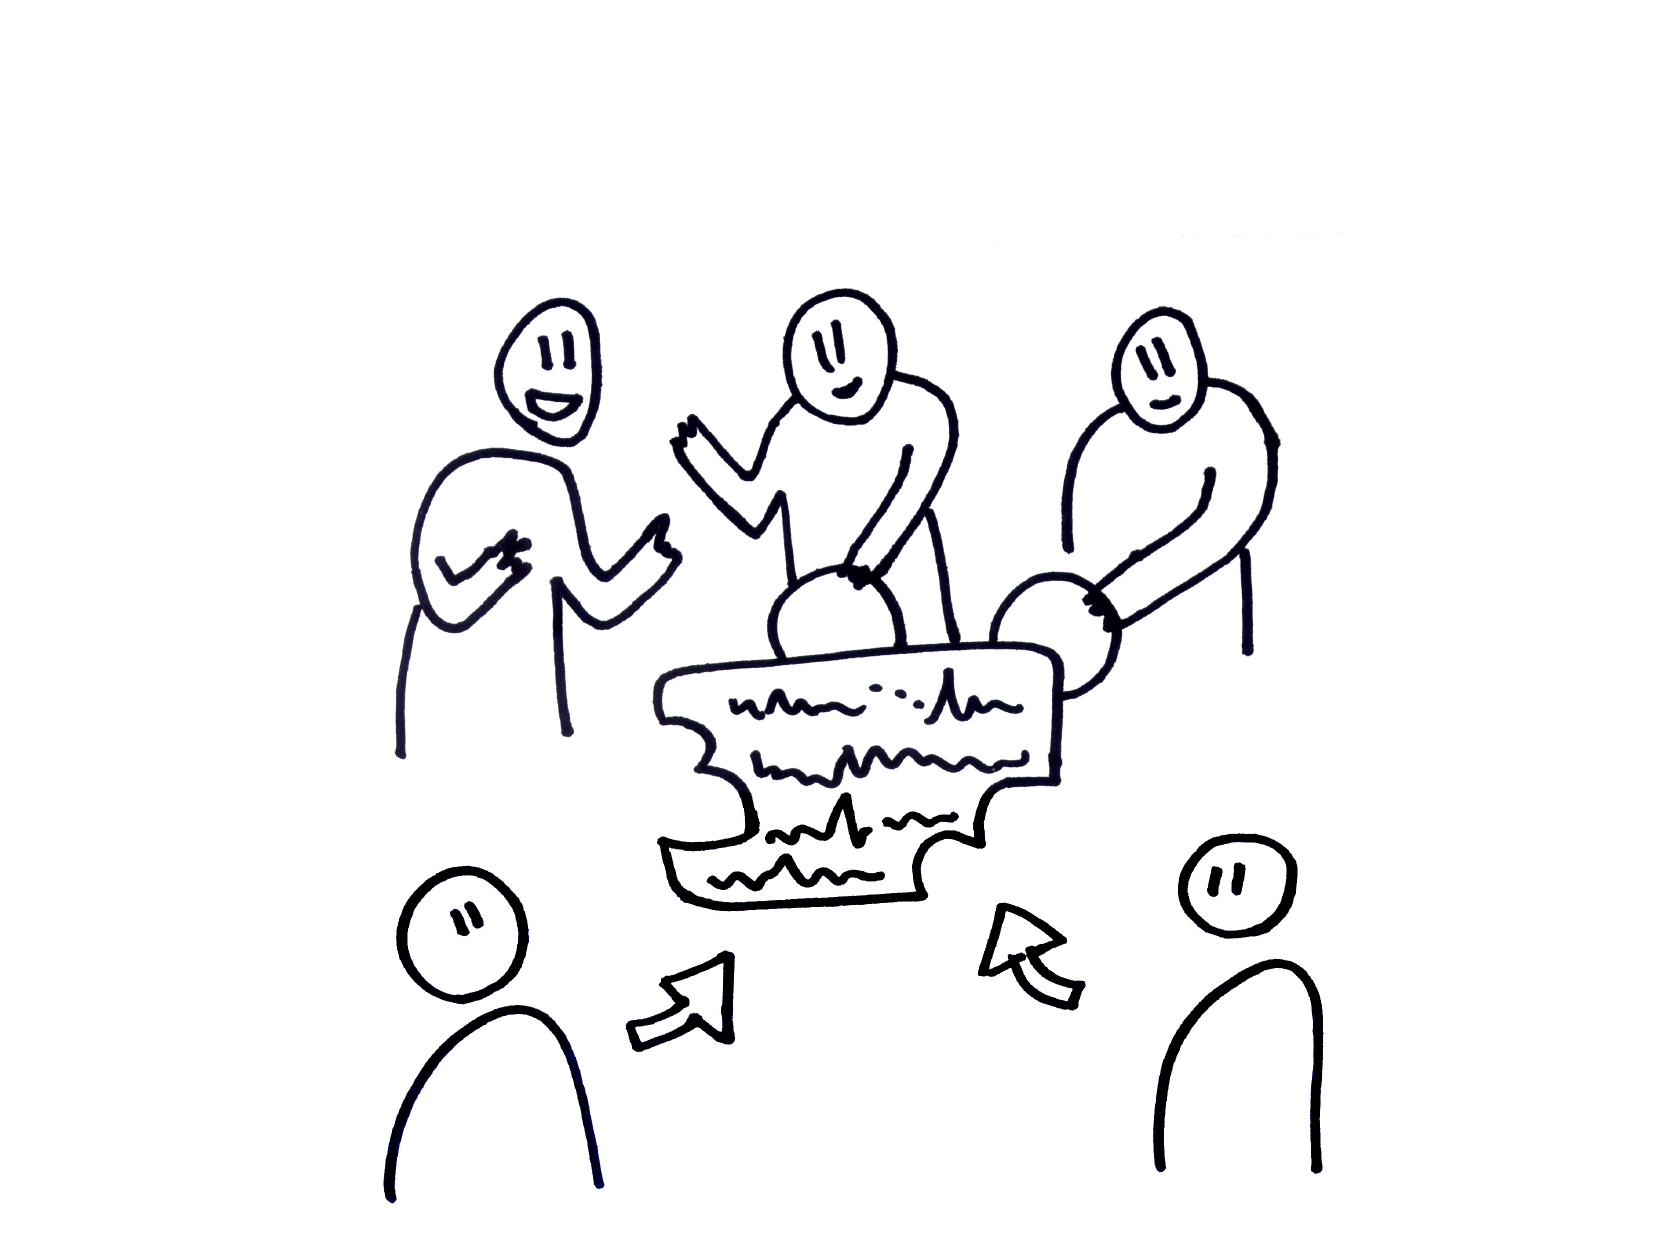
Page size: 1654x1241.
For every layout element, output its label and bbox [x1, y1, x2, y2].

picture [295, 232, 1382, 1221]
